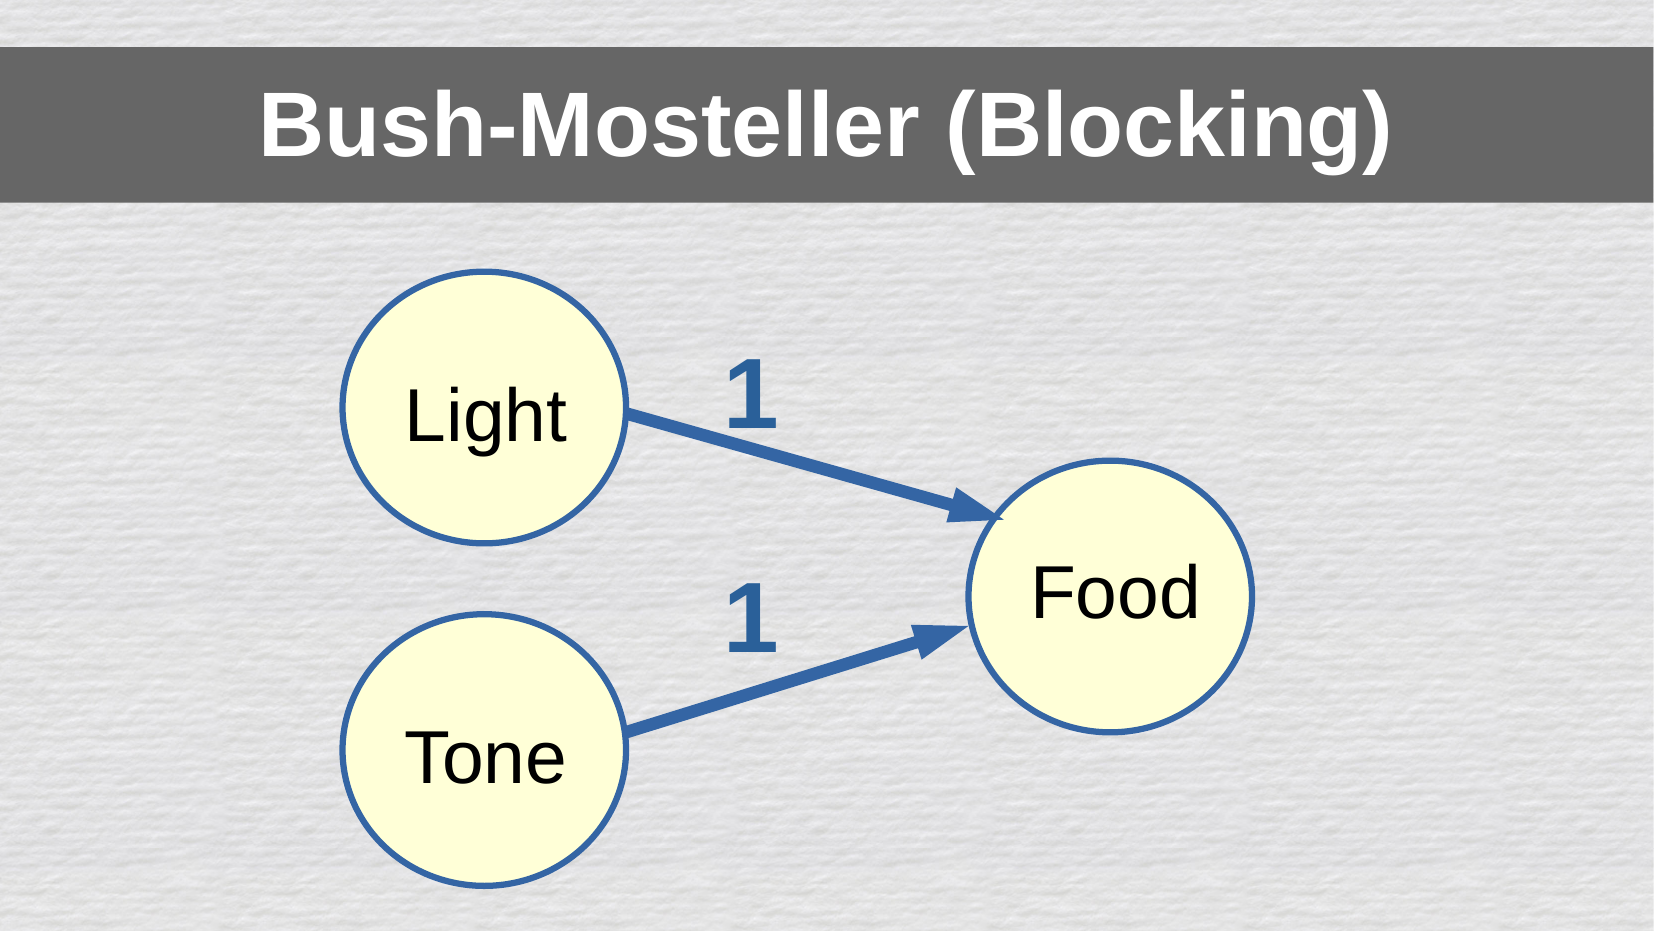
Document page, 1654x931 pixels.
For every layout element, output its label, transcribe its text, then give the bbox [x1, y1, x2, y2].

text_box Food [1015, 543, 1217, 647]
picture [0, 0, 1654, 47]
text_box Tone [389, 708, 591, 812]
text_box [342, 614, 627, 886]
text_box 1 [708, 555, 839, 721]
text_box [968, 460, 1253, 733]
text_box 1 [708, 330, 969, 473]
title Bush-Mosteller (Blocking) [0, 47, 1654, 203]
picture [0, 203, 1654, 931]
text_box Light [389, 366, 591, 469]
text_box [342, 271, 627, 544]
